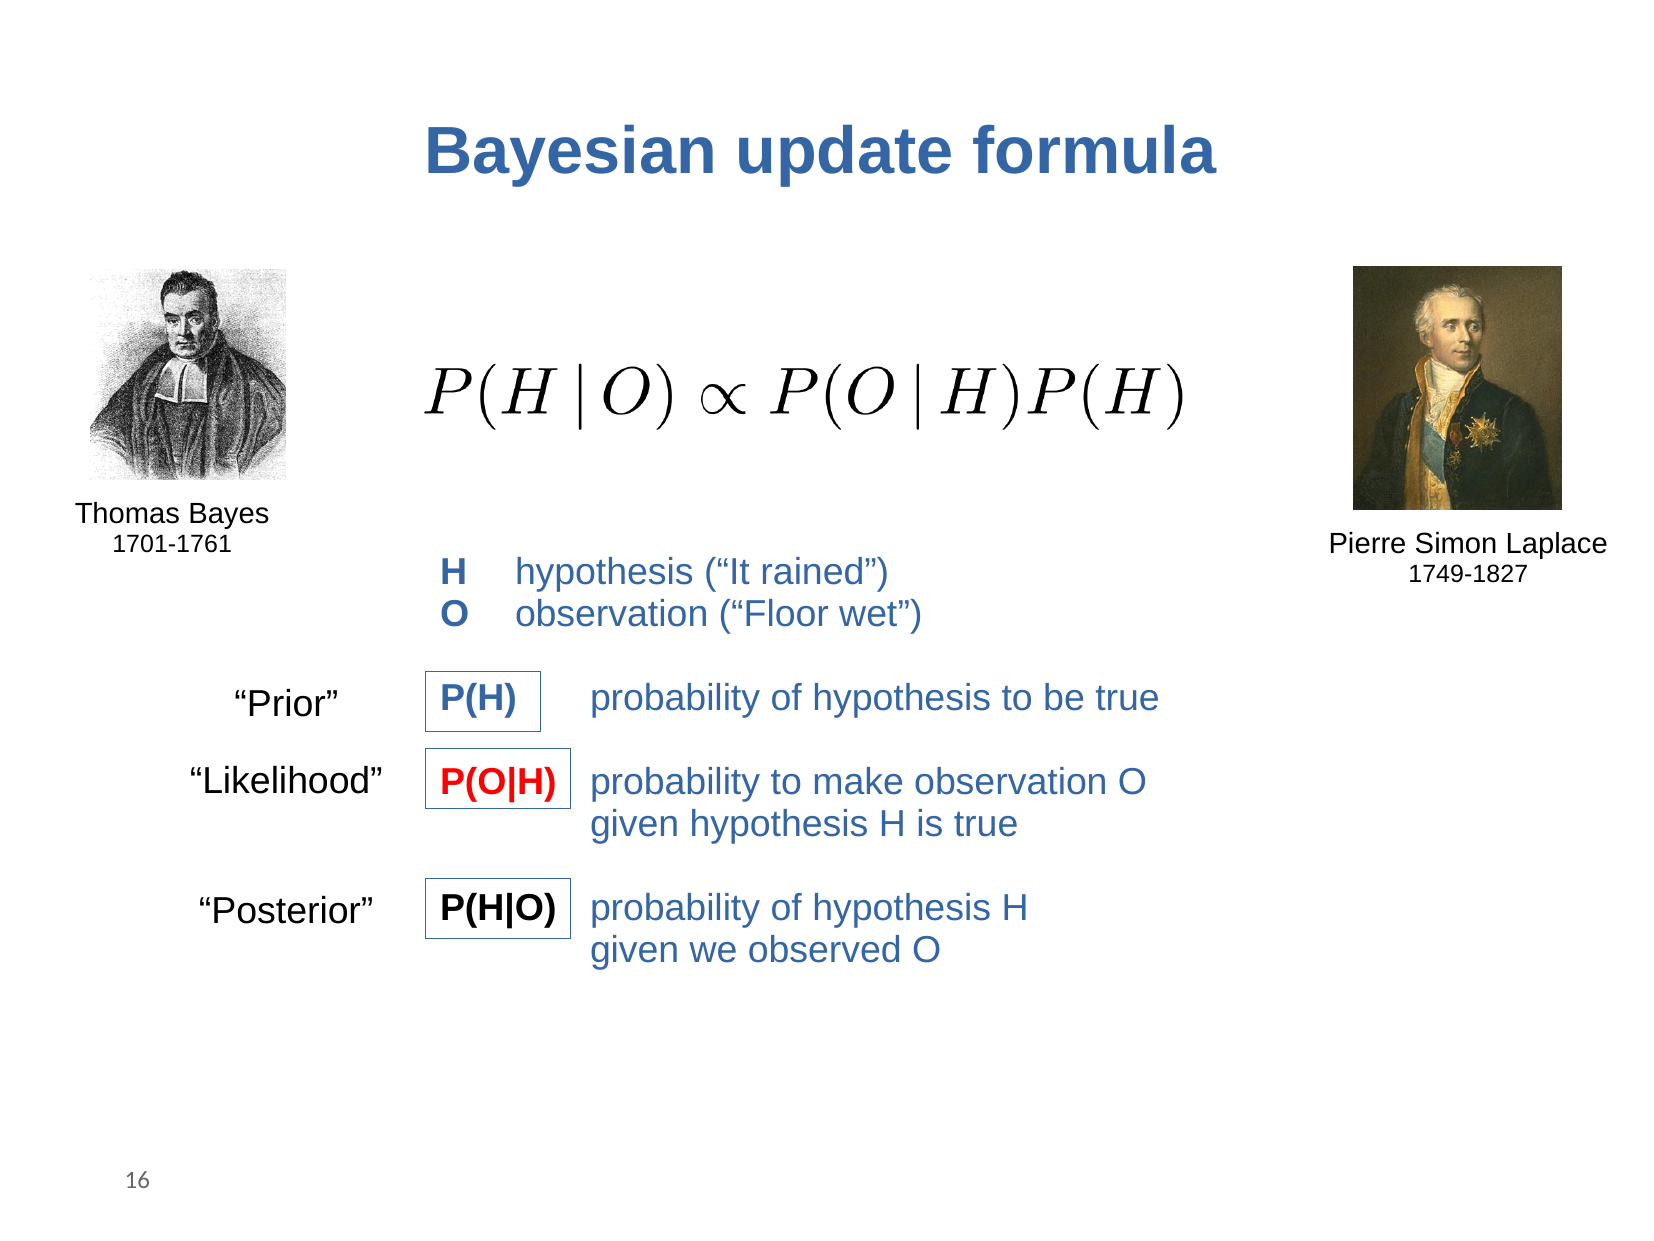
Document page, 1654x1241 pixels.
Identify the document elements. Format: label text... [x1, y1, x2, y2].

text_box “Likelihood” [175, 751, 398, 809]
text_box “Posterior” [184, 881, 389, 939]
picture [420, 358, 1186, 436]
text_box H hypothesis (“It rained”) O observation (“Floor wet”) P(H) probability of hypothesis to be true P(O|H) probability to make observation O given hypothesis H is true P(H|O) probability of hypothesis H given we observed O [425, 543, 1367, 1021]
text_box Pierre Simon Laplace 1749-1827 [1313, 519, 1624, 596]
text_box Thomas Bayes 1701-1761 [60, 489, 285, 566]
text_box “Prior” [219, 675, 354, 732]
text_box H hypothesis (“It rained”) O observation (“Floor wet”) P(H) probability of hypothesis to be true P(O|H) probability to make observation O given hypothesis H is true P(H|O) probability of hypothesis H given we observed O [426, 749, 570, 808]
text_box H hypothesis (“It rained”) O observation (“Floor wet”) P(H) probability of hypothesis to be true P(O|H) probability to make observation O given hypothesis H is true P(H|O) probability of hypothesis H given we observed O [426, 672, 540, 731]
picture [90, 269, 286, 480]
text_box H hypothesis (“It rained”) O observation (“Floor wet”) P(H) probability of hypothesis to be true P(O|H) probability to make observation O given hypothesis H is true P(H|O) probability of hypothesis H given we observed O [426, 879, 570, 938]
title Bayesian update formula [212, 47, 1430, 255]
picture [1353, 266, 1562, 511]
